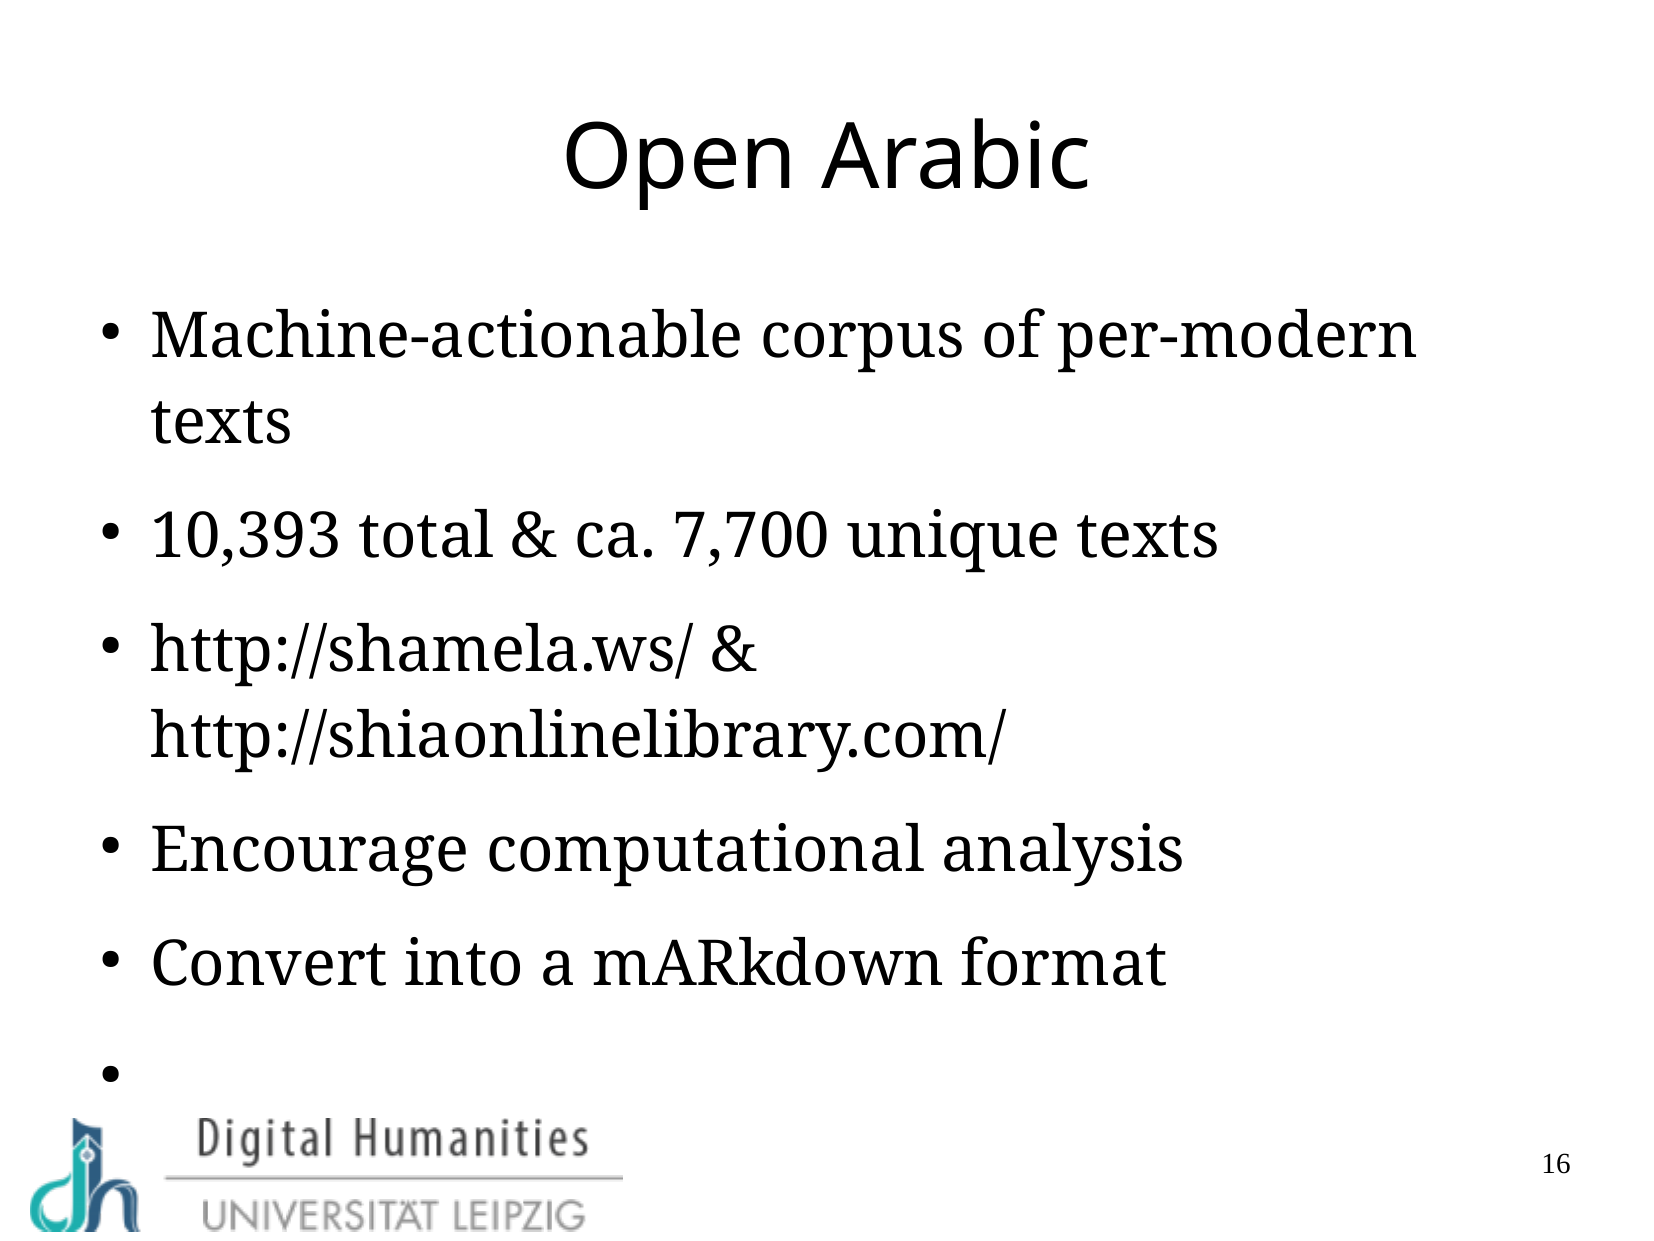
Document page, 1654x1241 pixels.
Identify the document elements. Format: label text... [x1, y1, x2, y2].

picture [30, 1118, 623, 1232]
list Machine-actionable corpus of per-modern texts 10,393 total & ca. 7,700 unique texts http://shamela.ws/ & http://shiaonlinelibrary.com/ Encourage computational analysis Convert into a mARkdown format [82, 290, 1571, 1010]
title Open Arabic [82, 49, 1571, 257]
